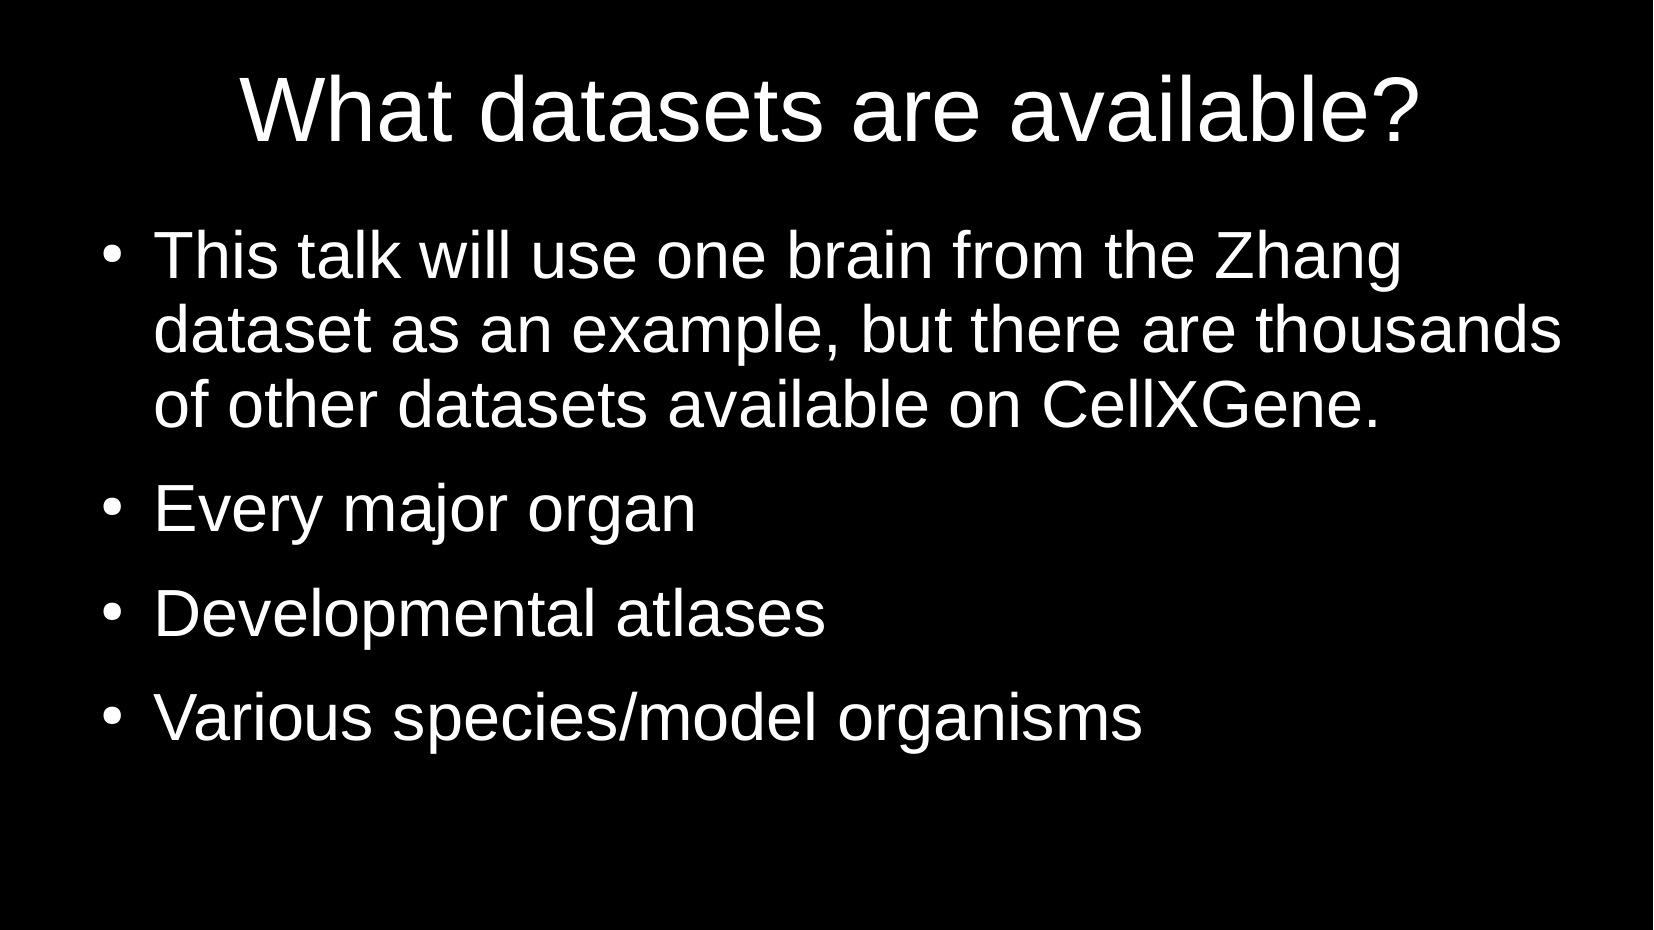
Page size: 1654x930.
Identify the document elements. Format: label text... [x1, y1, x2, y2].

title What datasets are available? [87, 32, 1576, 188]
list This talk will use one brain from the Zhang dataset as an example, but there are thousands of other datasets available on CellXGene. Every major organ Developmental atlases Various species/model organisms [82, 217, 1571, 757]
